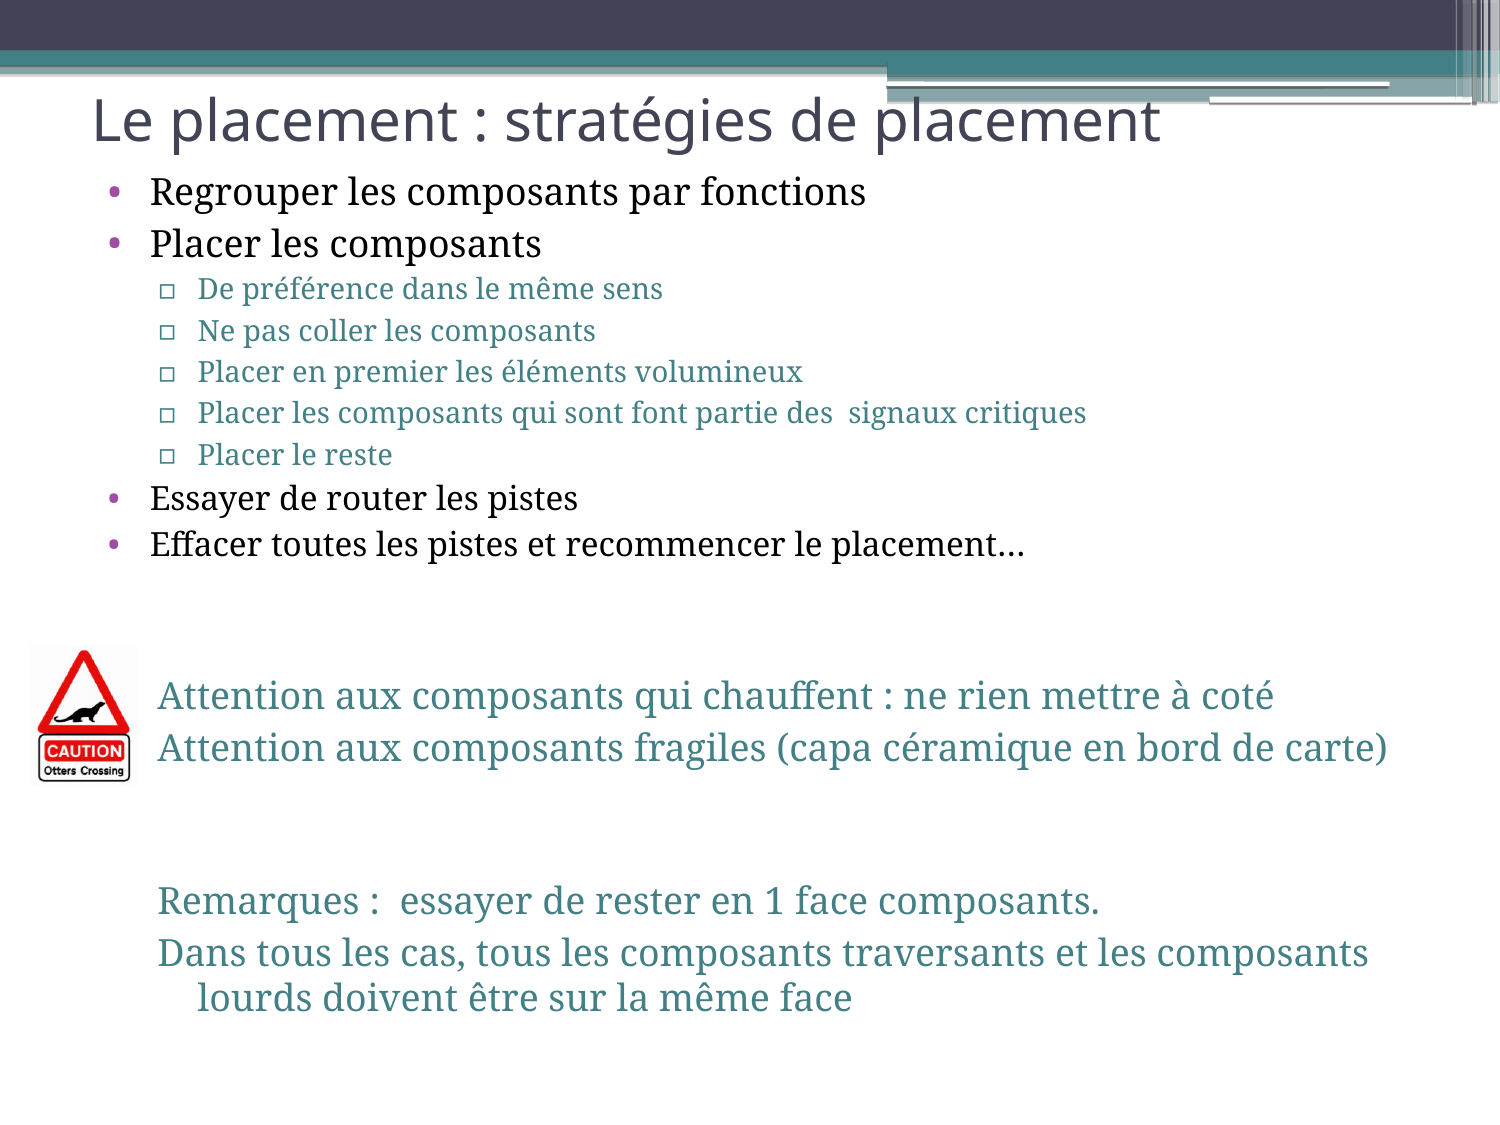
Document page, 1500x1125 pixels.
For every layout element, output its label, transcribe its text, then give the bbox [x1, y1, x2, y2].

list Regrouper les composants par fonctions Placer les composants De préférence dans le même sens Ne pas coller les composants Placer en premier les éléments volumineux Placer les composants qui sont font partie des signaux critiques Placer le reste Essayer de router les pistes Effacer toutes les pistes et recommencer le placement… Attention aux composants qui chauffent : ne rien mettre à coté Attention aux composants fragiles (capa céramique en bord de carte) Remarques : essayer de rester en 1 face composants. Dans tous les cas, tous les composants traversants et les composants lourds doivent être sur la même face [75, 160, 1425, 1079]
title Le placement : stratégies de placement [76, 30, 1427, 206]
picture [29, 645, 138, 786]
